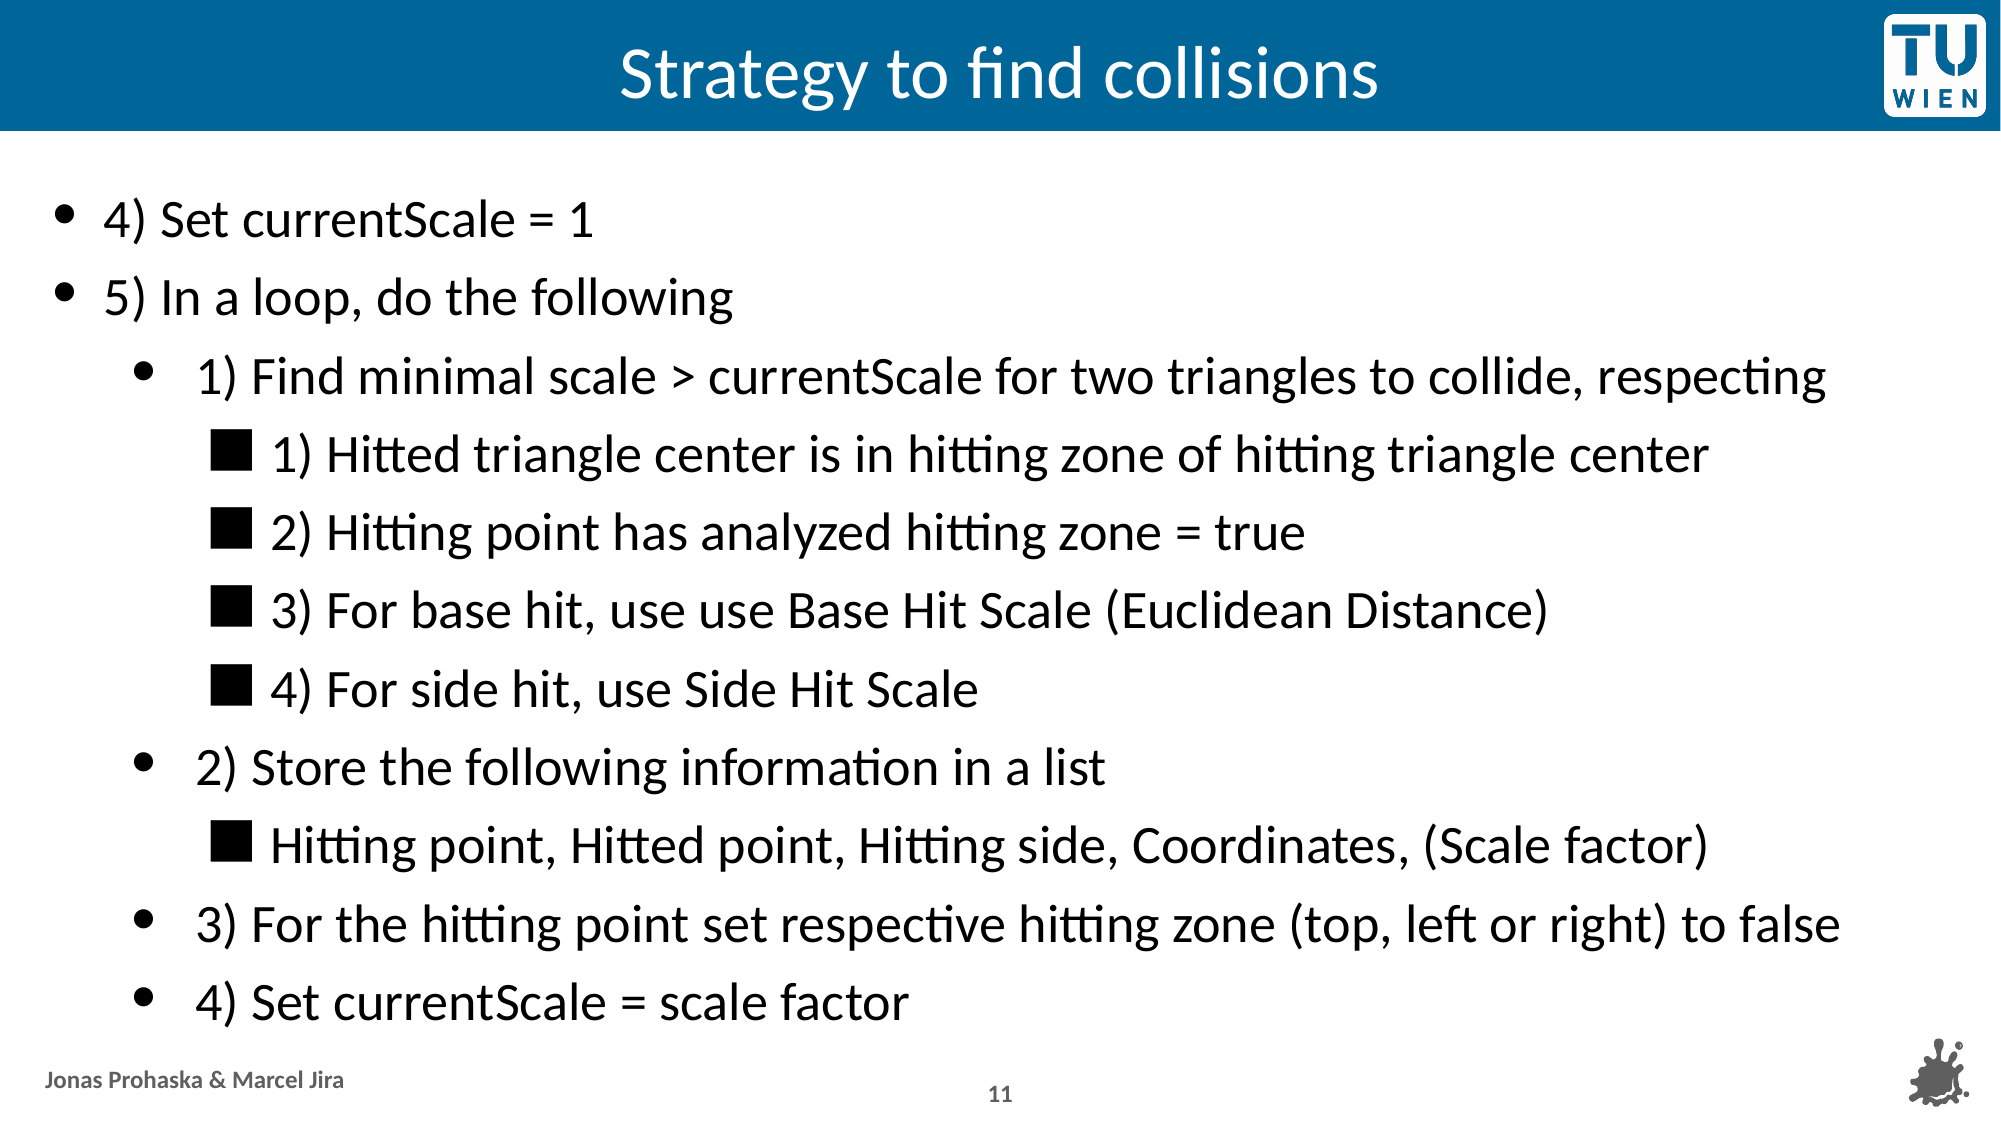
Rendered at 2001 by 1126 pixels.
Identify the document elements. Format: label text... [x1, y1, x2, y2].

text_box Strategy to find collisions [137, 6, 1863, 131]
picture [1885, 15, 1985, 116]
text_box 4) Set currentScale = 1 5) In a loop, do the following 1) Find minimal scale > currentScale for two triangles to collide, respecting 1) Hitted triangle center is in hitting zone of hitting triangle center 2) Hitting point has analyzed hitting zone = true 3) For base hit, use use Base Hit Scale (Euclidean Distance) 4) For side hit, use Side Hit Scale 2) Store the following information in a list Hitting point, Hitted point, Hitting side, Coordinates, (Scale factor) 3) For the hitting point set respective hitting zone (top, left or right) to false 4) Set currentScale = scale factor [25, 150, 1969, 1048]
text_box <number> [882, 1067, 1119, 1118]
text_box Jonas Prohaska & Marcel Jira [25, 1068, 837, 1118]
